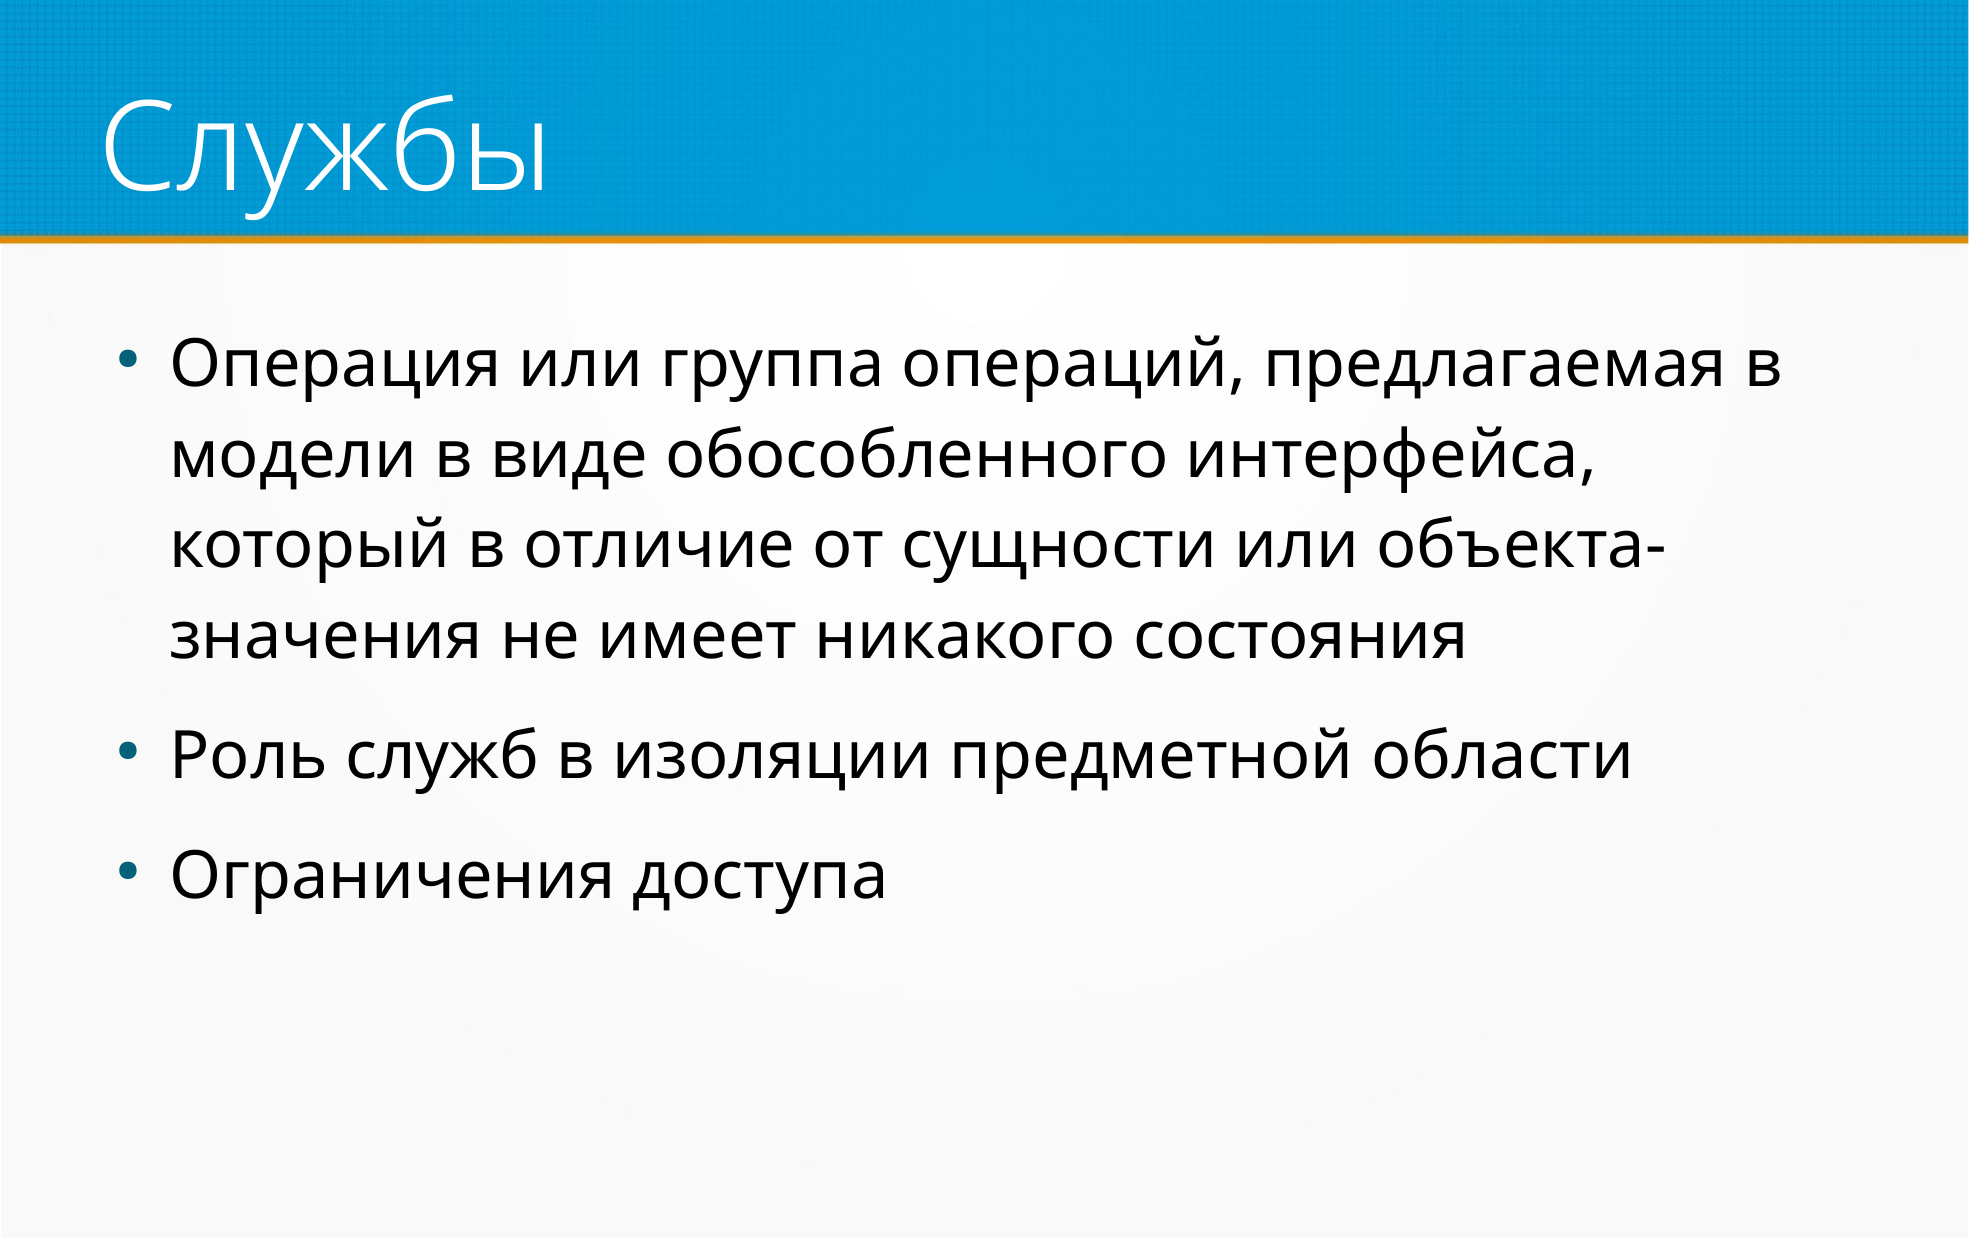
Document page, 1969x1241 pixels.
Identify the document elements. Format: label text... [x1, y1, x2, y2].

picture [0, 233, 1969, 1241]
list Операция или группа операций, предлагаемая в модели в виде обособленного интерфейса, который в отличие от сущности или объекта-значения не имеет никакого состояния Роль служб в изоляции предметной области Ограничения доступа [98, 315, 1861, 1081]
title Службы [98, 19, 1870, 227]
